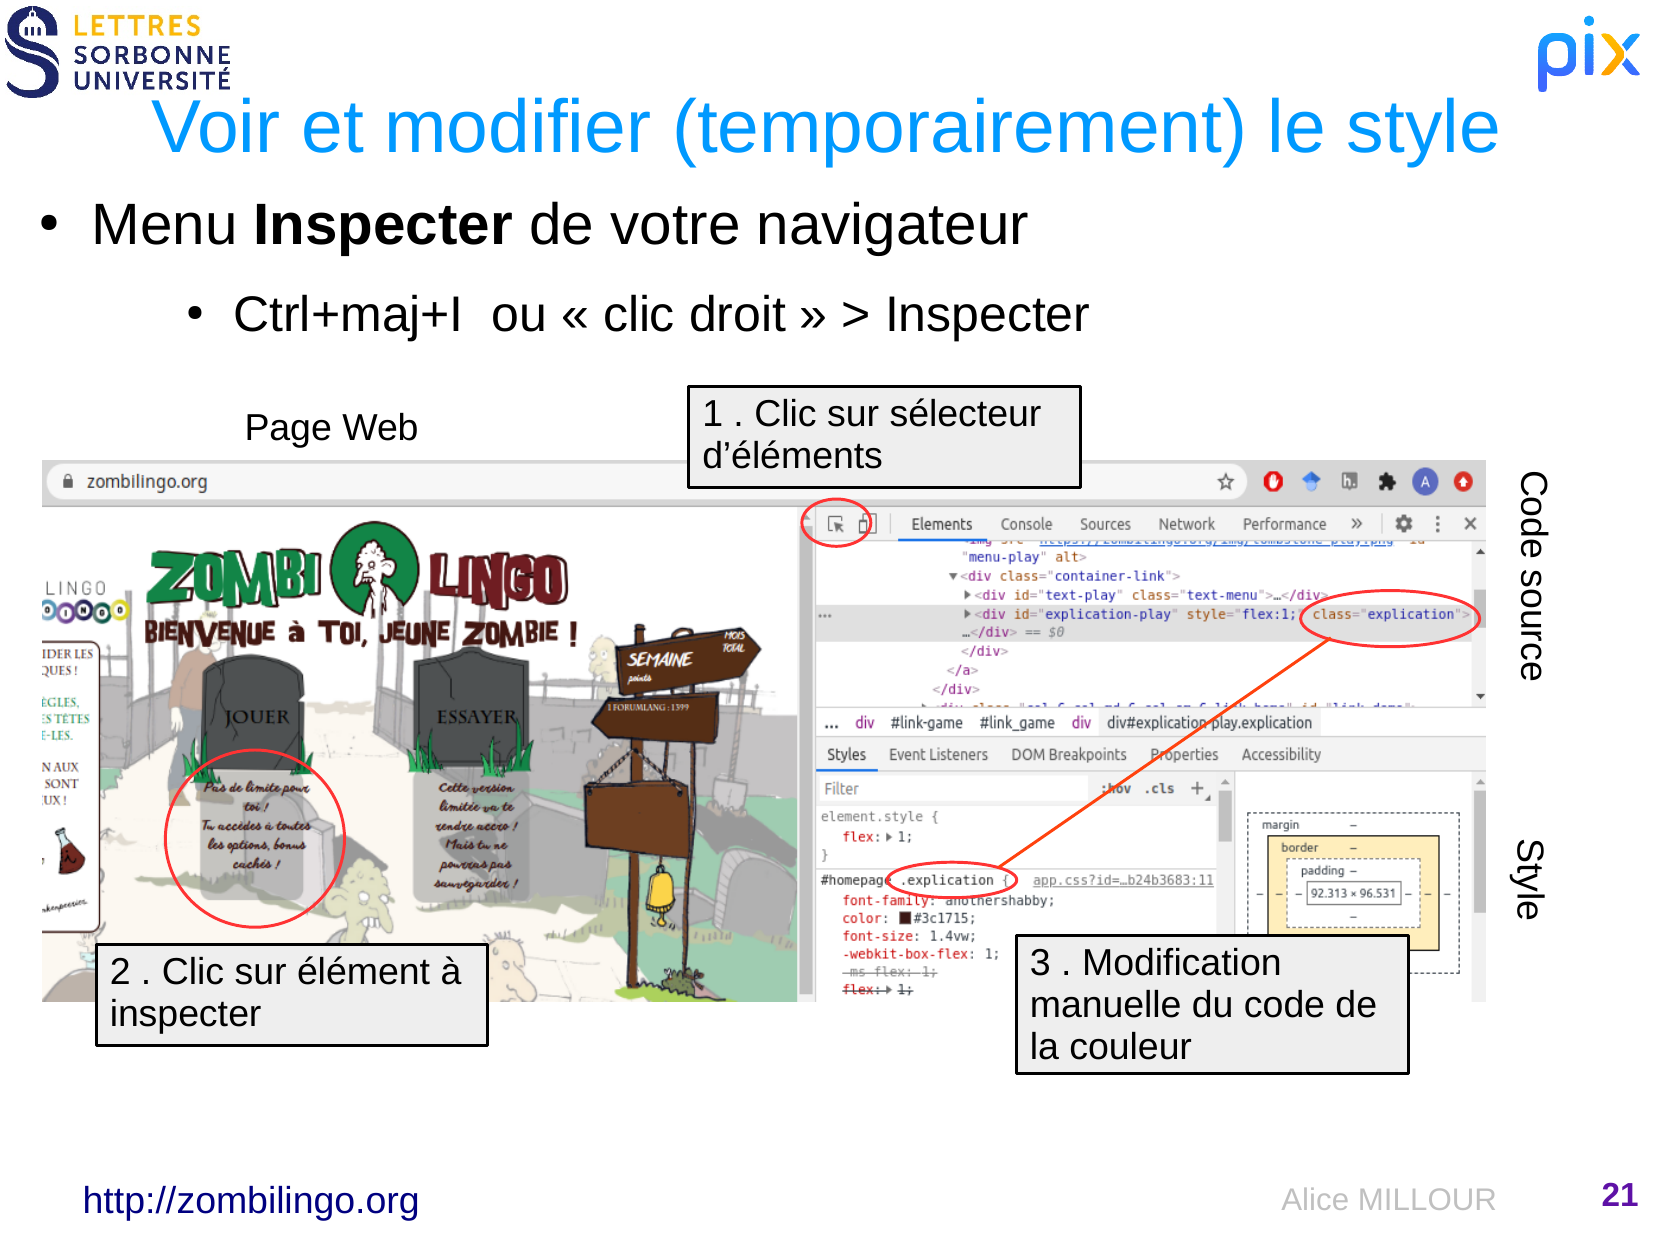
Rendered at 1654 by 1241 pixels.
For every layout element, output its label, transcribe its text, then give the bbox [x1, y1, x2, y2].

text_box http://zombilingo.org [67, 1172, 1176, 1241]
text_box Page Web [229, 398, 434, 456]
picture [5, 6, 230, 98]
title Voir et modifier (temporairement) le style [82, 23, 1571, 191]
text_box 3 . Modification manuelle du code de la couleur [1016, 935, 1409, 1074]
text_box Code source [1505, 455, 1563, 697]
text_box 1 . Clic sur sélecteur d’éléments [688, 386, 1081, 488]
list Menu Inspecter de votre navigateur Ctrl+maj+I ou « clic droit » > Inspecter [20, 191, 1592, 349]
text_box 2 . Clic sur élément à inspecter [96, 944, 488, 1046]
text_box Style [1502, 823, 1560, 937]
picture [42, 460, 1486, 1003]
